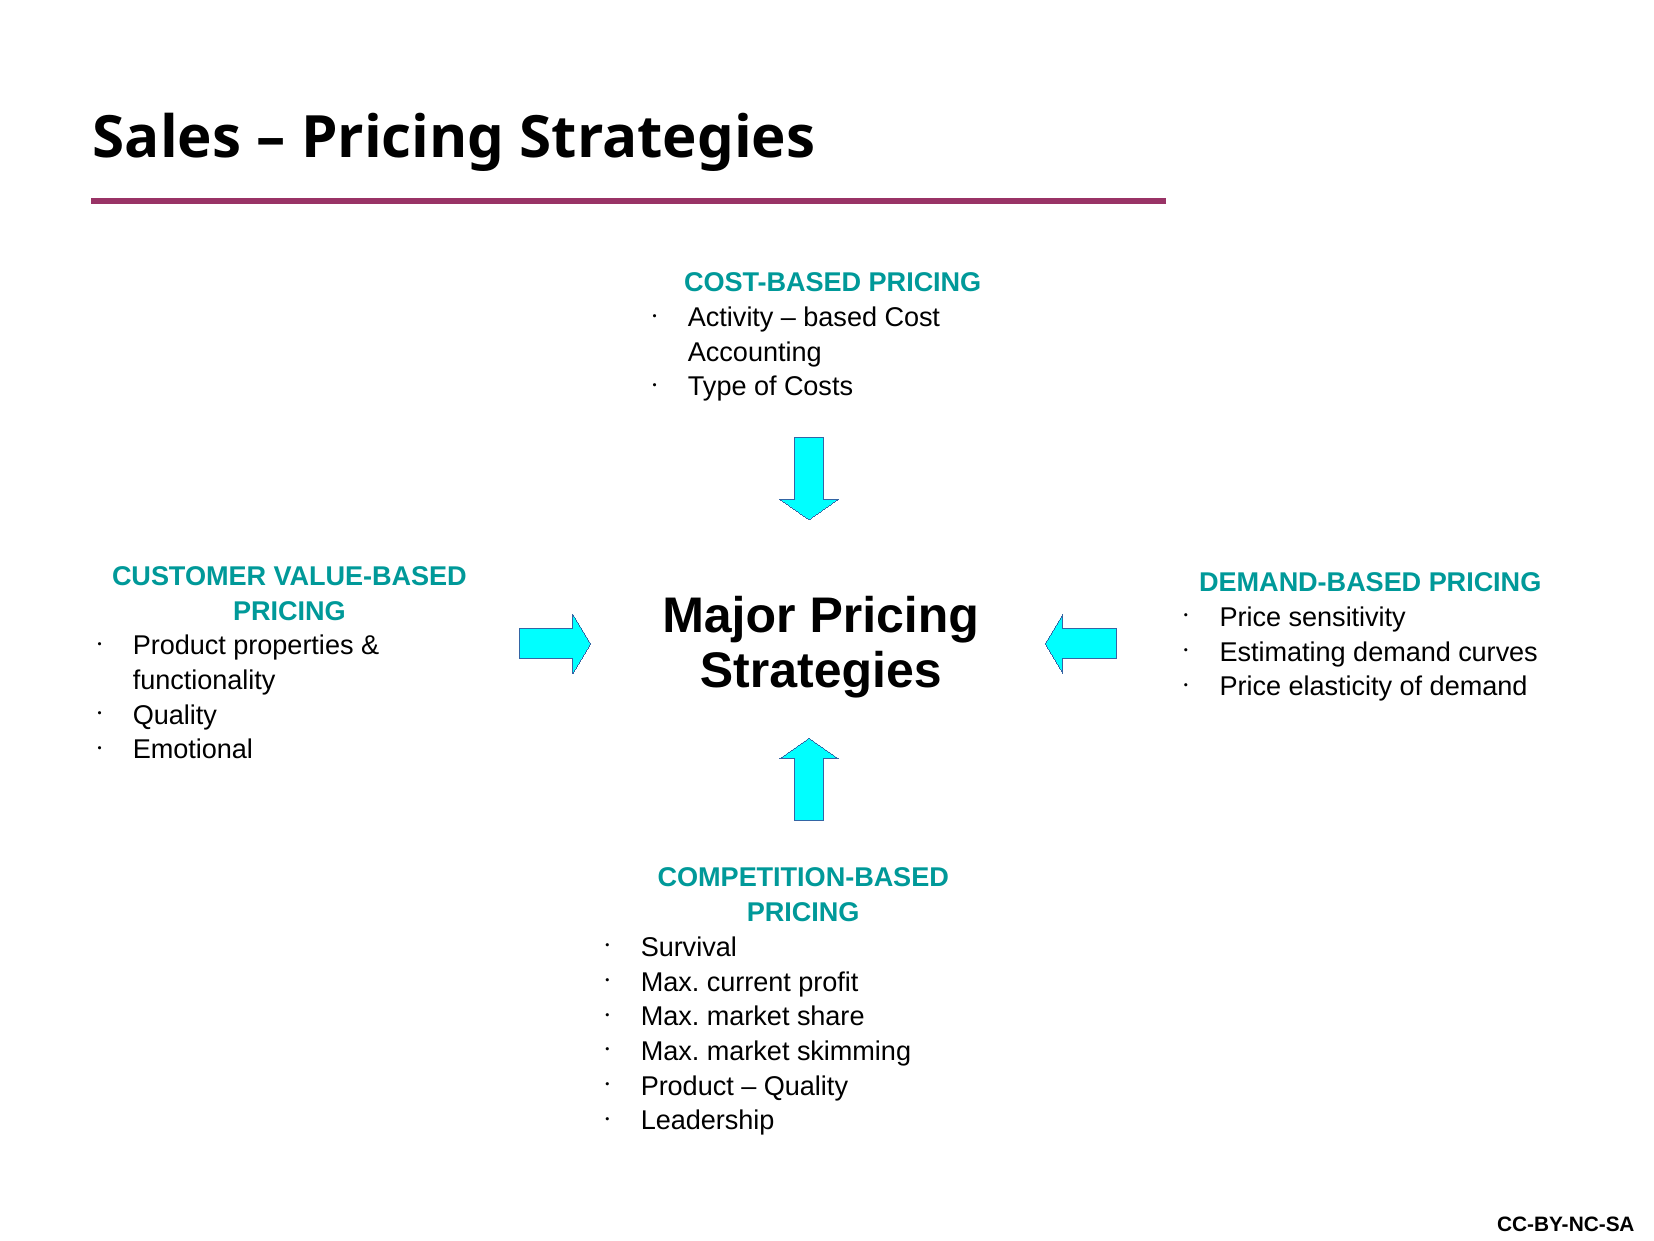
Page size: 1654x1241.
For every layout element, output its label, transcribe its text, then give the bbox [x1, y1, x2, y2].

text_box [1045, 614, 1117, 674]
text_box DEMAND-BASED PRICING Price sensitivity Estimating demand curves Price elasticity of demand [1169, 555, 1571, 726]
text_box Major Pricing Strategies [578, 579, 1063, 706]
text_box COMPETITION-BASED PRICING Survival Max. current profit Max. market share Max. market skimming Product – Quality Leadership [590, 850, 1016, 1139]
title Sales – Pricing Strategies [92, 31, 1570, 239]
text_box CUSTOMER VALUE-BASED PRICING Product properties & functionality Quality Emotional [82, 549, 497, 768]
text_box COST-BASED PRICING Activity – based Cost Accounting Type of Costs [637, 255, 1028, 461]
text_box [779, 437, 839, 520]
text_box CC-BY-NC-SA [1482, 1204, 1654, 1241]
text_box [519, 614, 591, 674]
text_box [779, 738, 839, 821]
